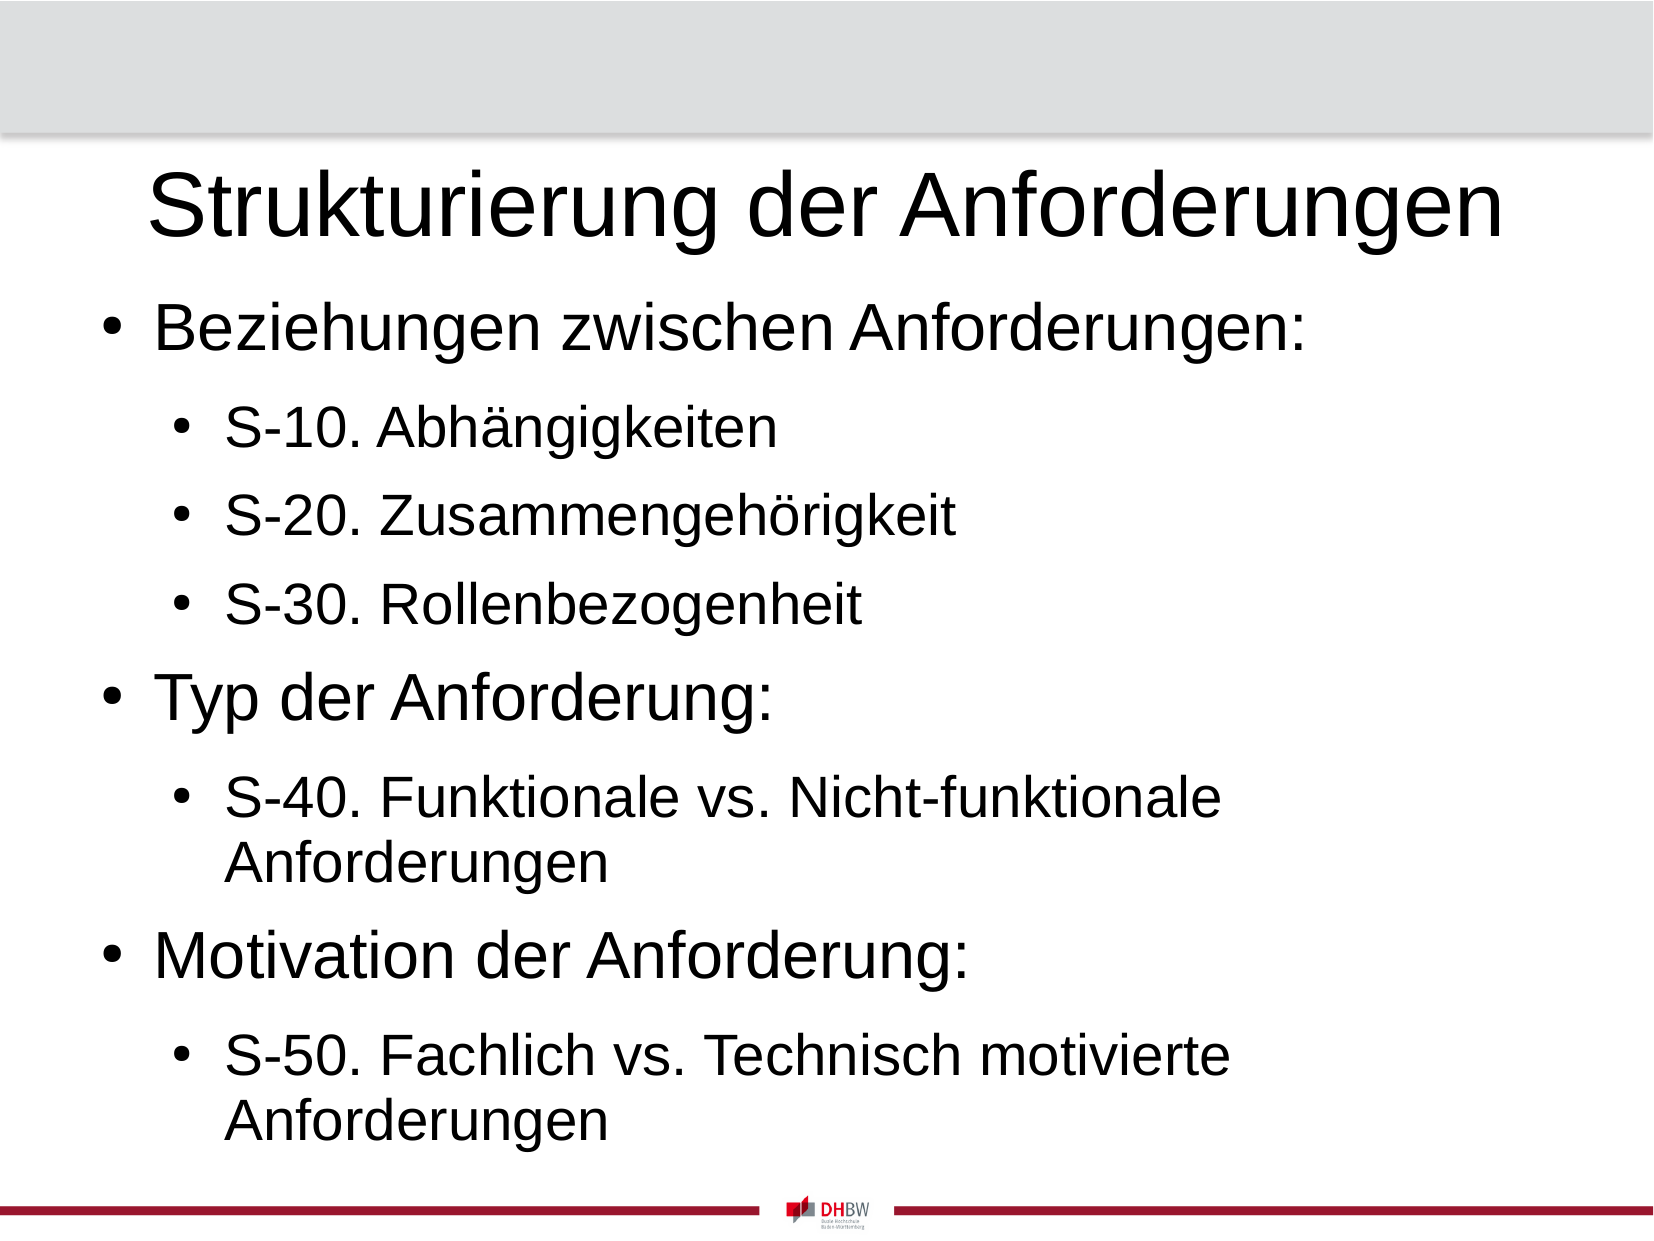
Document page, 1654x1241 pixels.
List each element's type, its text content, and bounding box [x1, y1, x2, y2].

list Beziehungen zwischen Anforderungen: S-10. Abhängigkeiten S-20. Zusammengehörigkeit S-30. Rollenbezogenheit Typ der Anforderung: S-40. Funktionale vs. Nicht-funktionale Anforderungen Motivation der Anforderung: S-50. Fachlich vs. Technisch motivierte Anforderungen [82, 290, 1571, 1152]
picture [0, 1, 1654, 1237]
title Strukturierung der Anforderungen [82, 147, 1571, 257]
